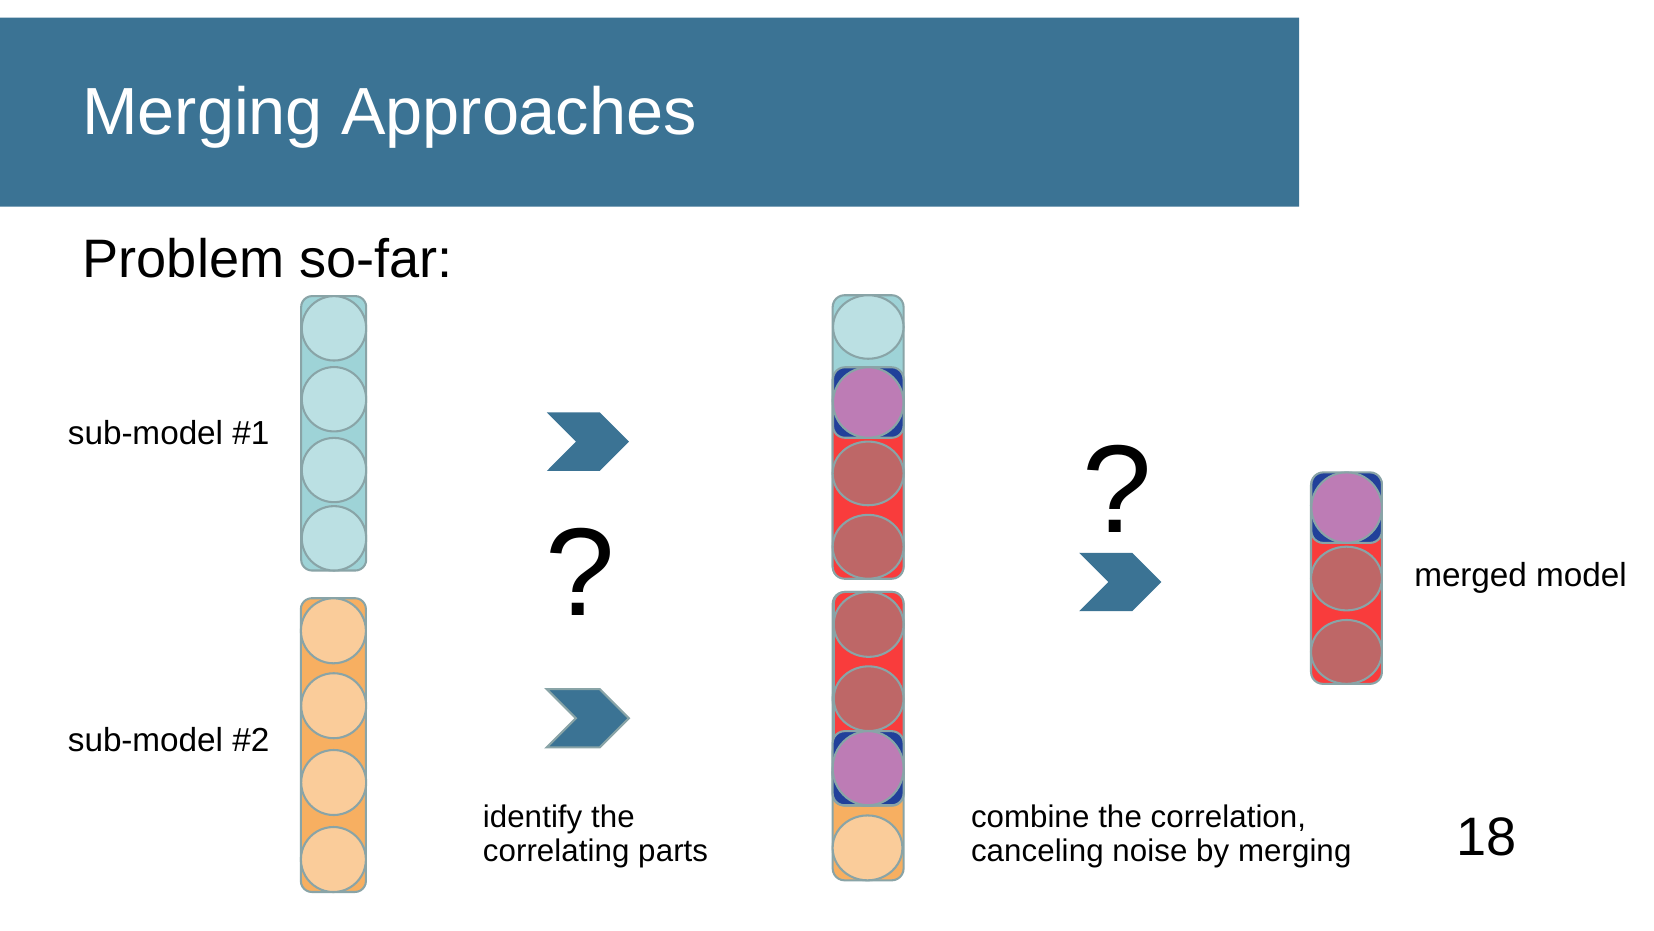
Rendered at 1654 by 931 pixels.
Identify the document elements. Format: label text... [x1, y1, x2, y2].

text_box [301, 296, 367, 571]
text_box merged model [1399, 549, 1643, 602]
text_box identify the correlating parts [468, 791, 733, 880]
text_box sub-model #2 [53, 714, 285, 767]
text_box ? [1068, 413, 1168, 579]
text_box [1311, 472, 1382, 684]
text_box [1079, 579, 1162, 612]
text_box [546, 689, 629, 748]
text_box [832, 295, 904, 579]
list Problem so-far: [82, 224, 1571, 764]
text_box combine the correlation, canceling noise by merging [956, 791, 1372, 880]
text_box [832, 591, 904, 881]
text_box [546, 412, 629, 471]
text_box sub-model #1 [53, 407, 285, 460]
text_box [300, 598, 367, 893]
text_box ? [530, 496, 630, 661]
title Merging Approaches [82, 35, 1234, 189]
